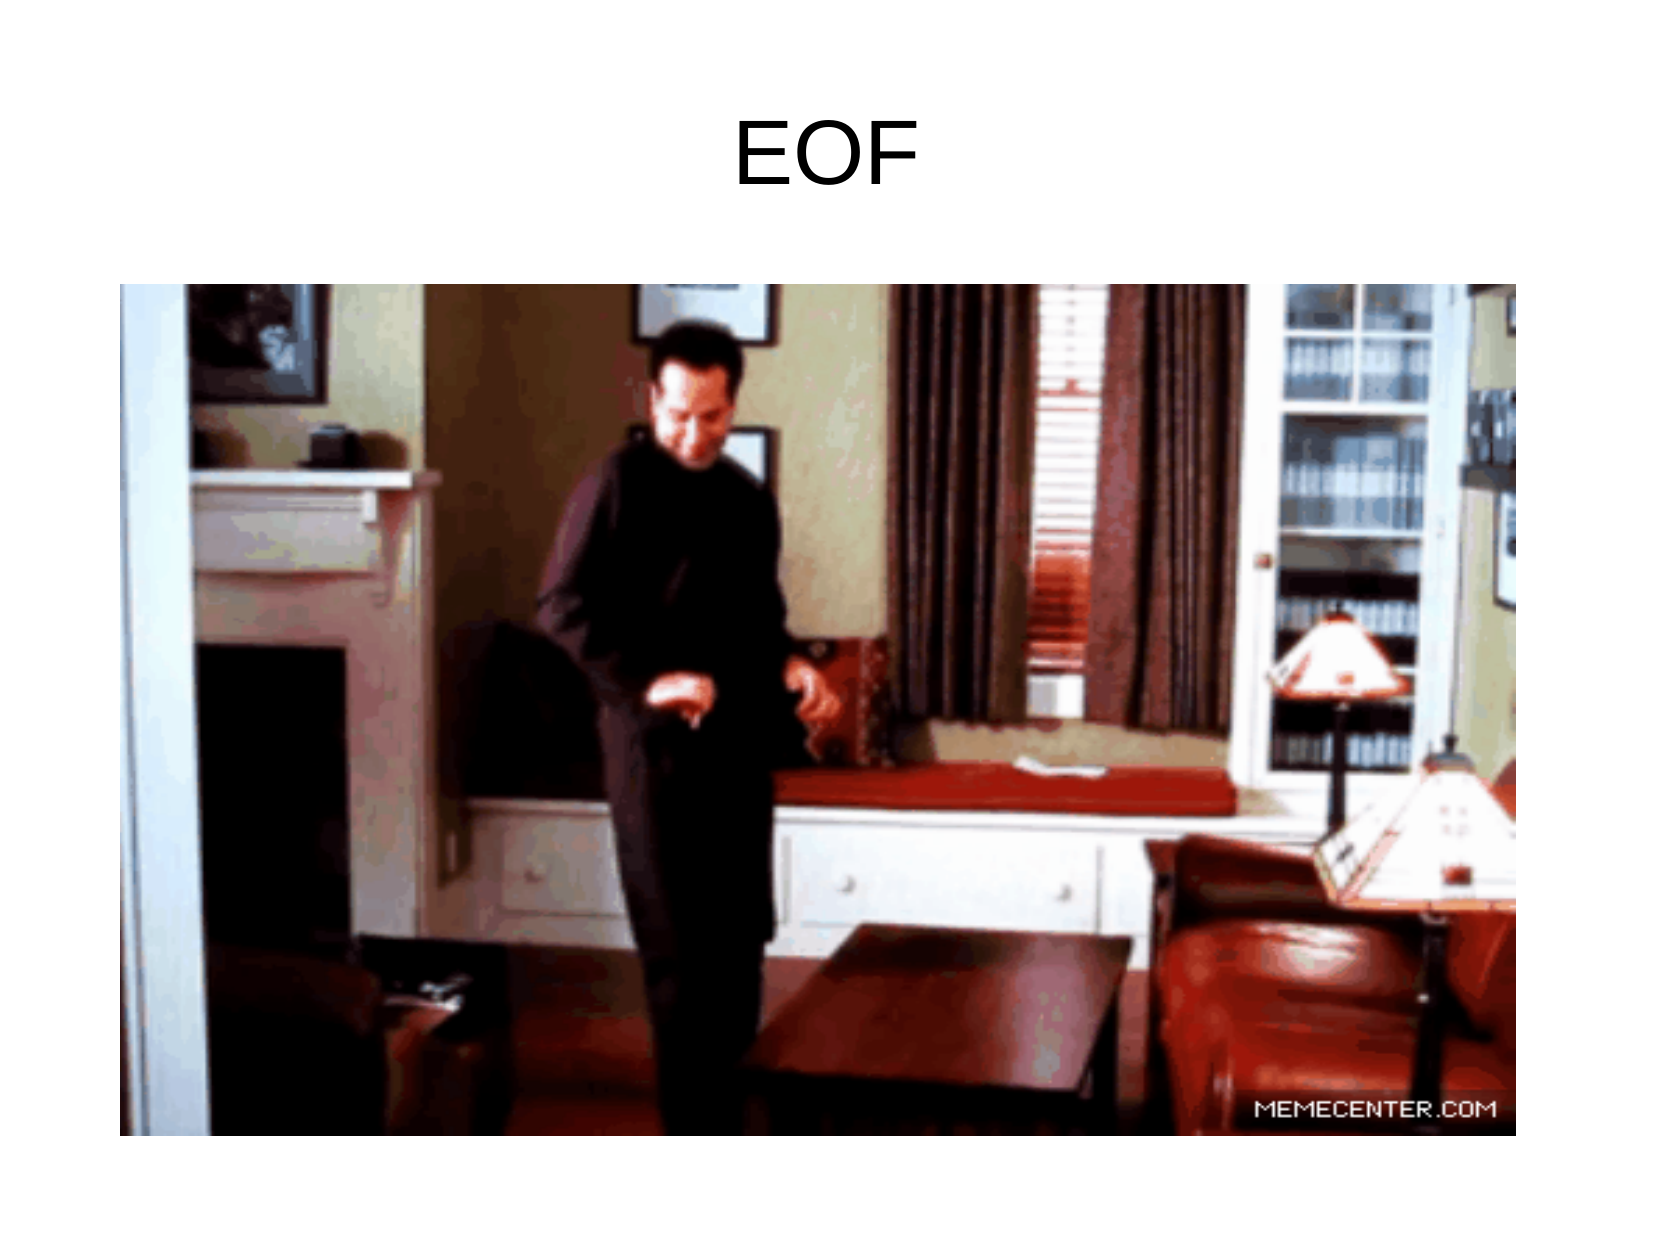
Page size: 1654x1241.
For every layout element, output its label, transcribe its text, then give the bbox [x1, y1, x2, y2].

title EOF [82, 49, 1571, 257]
picture [120, 284, 1516, 1136]
